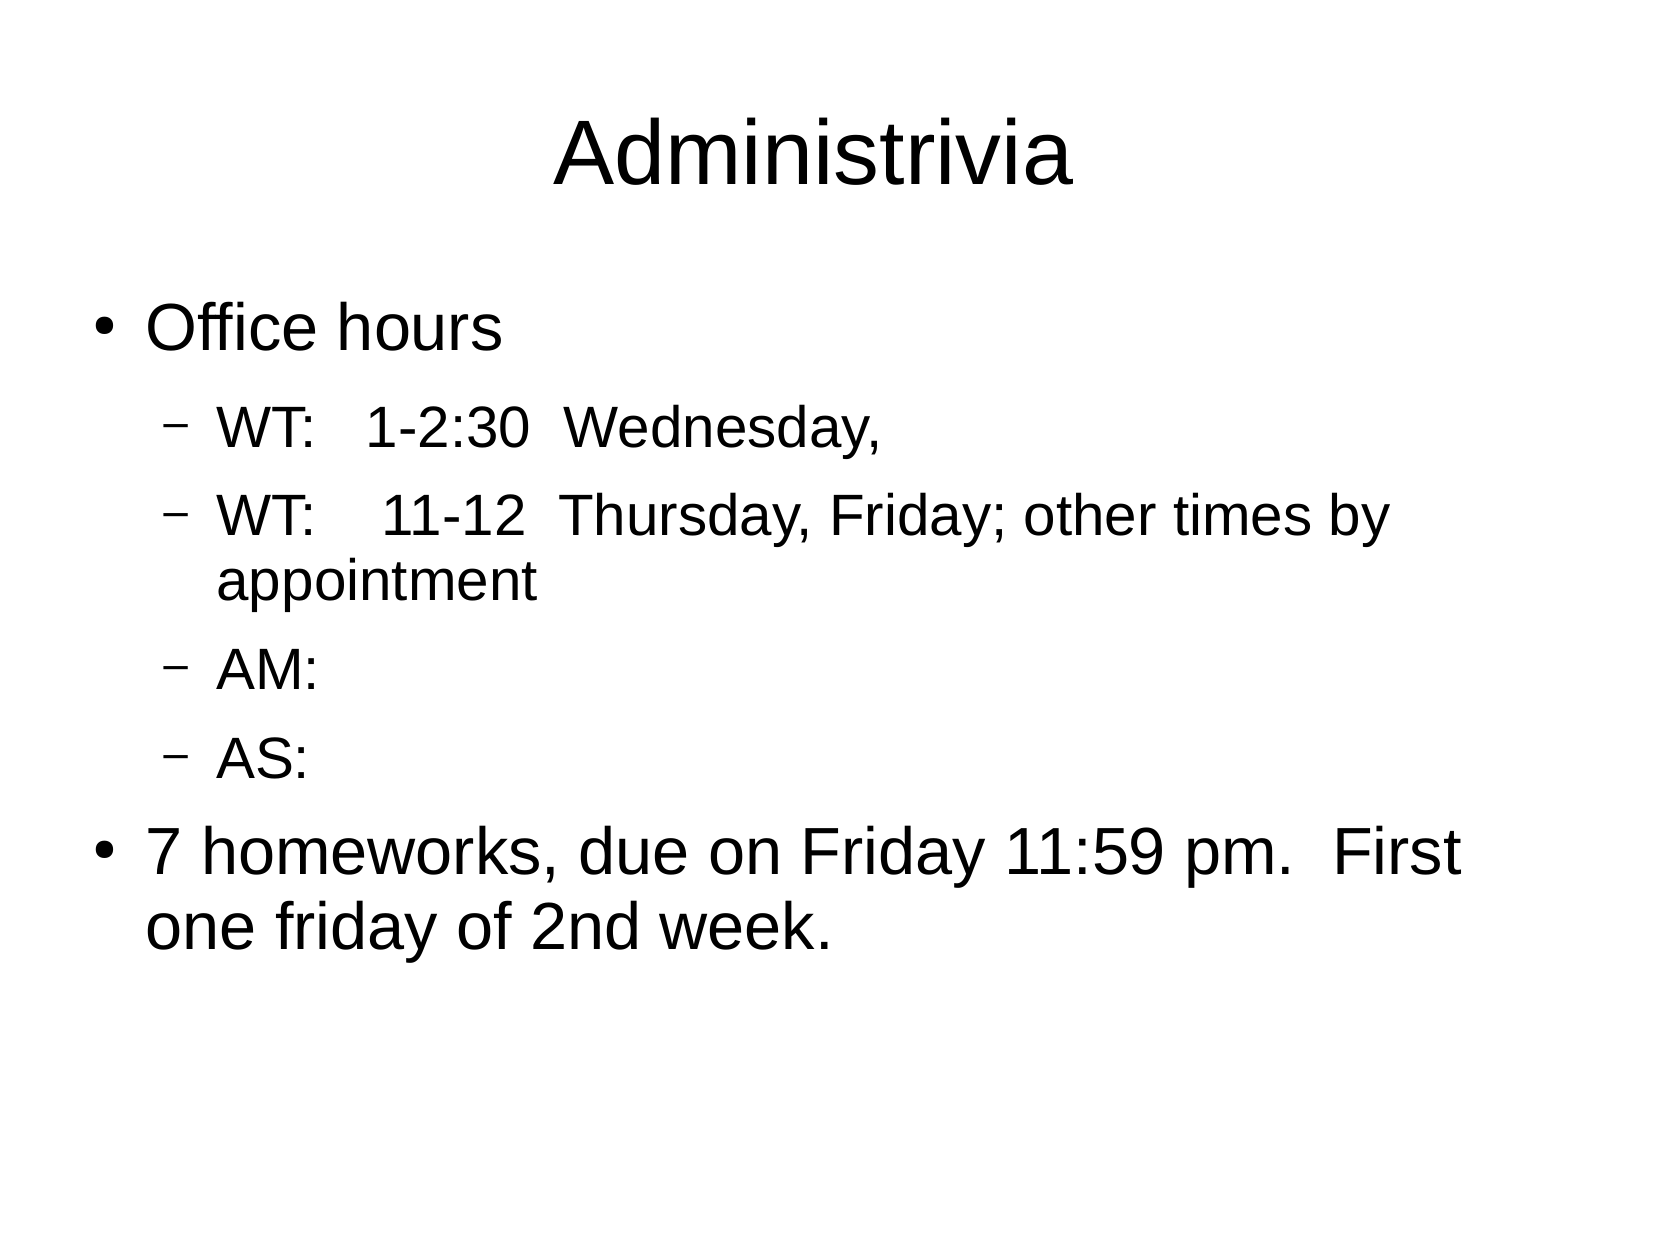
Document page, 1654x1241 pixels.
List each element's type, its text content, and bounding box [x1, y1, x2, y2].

list Office hours WT: 1-2:30 Wednesday, WT: 11-12 Thursday, Friday; other times by appointment AM: AS: 7 homeworks, due on Friday 11:59 pm. First one friday of 2nd week. [75, 290, 1564, 1154]
title Administrivia [82, 49, 1571, 257]
